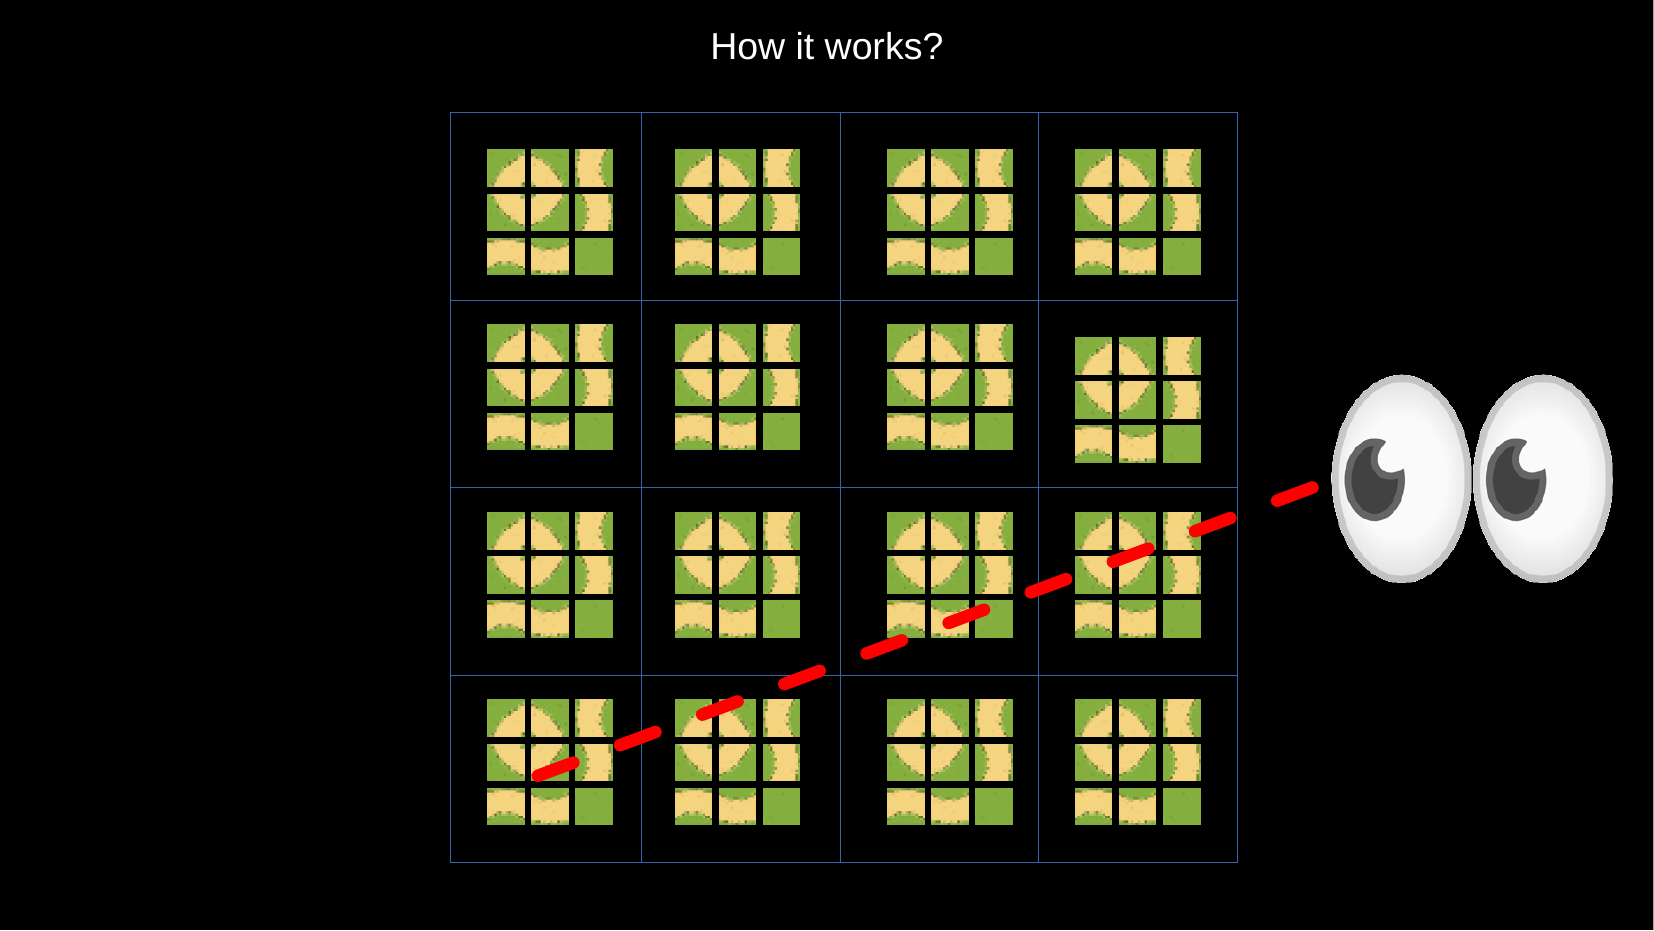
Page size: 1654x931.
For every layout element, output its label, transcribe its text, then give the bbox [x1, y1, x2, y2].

picture [675, 194, 712, 231]
picture [487, 149, 525, 187]
picture [531, 556, 569, 594]
picture [575, 369, 613, 406]
picture [1331, 374, 1613, 583]
picture [531, 149, 569, 187]
picture [763, 369, 800, 406]
picture [1163, 699, 1201, 737]
picture [575, 600, 613, 638]
picture [1075, 194, 1112, 231]
picture [1075, 149, 1112, 187]
picture [719, 744, 756, 781]
picture [531, 194, 569, 231]
picture [975, 149, 1013, 187]
picture [675, 413, 712, 451]
picture [575, 324, 613, 362]
picture [1119, 556, 1156, 594]
picture [931, 194, 969, 231]
picture [675, 324, 712, 362]
picture [1119, 337, 1156, 375]
picture [675, 788, 712, 826]
picture [763, 600, 800, 638]
picture [675, 600, 712, 638]
picture [719, 788, 756, 826]
picture [1075, 425, 1112, 463]
picture [575, 194, 613, 231]
picture [1163, 788, 1201, 826]
picture [1163, 194, 1201, 231]
picture [1075, 238, 1112, 275]
picture [931, 324, 969, 362]
picture [975, 194, 1013, 231]
picture [719, 413, 756, 451]
picture [931, 699, 969, 737]
picture [487, 699, 525, 737]
picture [487, 556, 525, 594]
picture [763, 556, 800, 594]
picture [719, 194, 756, 231]
picture [1075, 788, 1112, 826]
picture [1075, 381, 1112, 419]
picture [531, 699, 569, 737]
picture [487, 369, 525, 406]
picture [719, 600, 756, 638]
picture [931, 149, 969, 187]
picture [575, 699, 613, 737]
picture [575, 744, 613, 781]
picture [887, 369, 925, 406]
picture [975, 413, 1013, 451]
picture [931, 238, 969, 275]
picture [975, 699, 1013, 737]
picture [763, 512, 800, 550]
picture [763, 699, 800, 737]
picture [931, 744, 969, 781]
picture [1119, 788, 1156, 826]
picture [1119, 699, 1156, 737]
picture [975, 744, 1013, 781]
picture [763, 413, 800, 451]
picture [675, 369, 712, 406]
picture [931, 600, 969, 638]
picture [675, 556, 712, 594]
picture [1119, 512, 1156, 550]
picture [1163, 556, 1201, 594]
picture [763, 238, 800, 275]
picture [887, 149, 925, 187]
picture [1119, 194, 1156, 231]
picture [975, 369, 1013, 406]
picture [1075, 744, 1112, 781]
picture [1119, 149, 1156, 187]
picture [975, 600, 1013, 638]
picture [1075, 600, 1112, 638]
picture [487, 512, 525, 550]
picture [487, 194, 525, 231]
picture [887, 788, 925, 826]
picture [931, 788, 969, 826]
picture [531, 369, 569, 406]
picture [1119, 600, 1156, 638]
picture [1163, 149, 1201, 187]
picture [1075, 556, 1112, 594]
picture [1163, 600, 1201, 638]
picture [931, 556, 969, 594]
picture [1119, 238, 1156, 275]
picture [531, 413, 569, 451]
picture [575, 238, 613, 275]
picture [1163, 512, 1201, 550]
picture [575, 788, 613, 826]
picture [1075, 699, 1112, 737]
picture [675, 149, 712, 187]
picture [763, 149, 800, 187]
picture [719, 512, 756, 550]
picture [487, 600, 525, 638]
picture [531, 744, 569, 774]
picture [763, 324, 800, 362]
picture [545, 772, 569, 781]
picture [887, 324, 925, 362]
text_box How it works? [0, 18, 1654, 76]
picture [763, 194, 800, 231]
picture [975, 324, 1013, 362]
picture [487, 744, 525, 781]
picture [675, 512, 712, 550]
picture [1163, 337, 1201, 375]
picture [931, 512, 969, 550]
picture [719, 556, 756, 594]
picture [887, 194, 925, 231]
picture [575, 556, 613, 594]
picture [675, 744, 712, 781]
picture [719, 324, 756, 362]
picture [887, 699, 925, 737]
picture [531, 600, 569, 638]
picture [975, 556, 1013, 594]
picture [975, 238, 1013, 275]
picture [1119, 425, 1156, 463]
picture [1163, 425, 1201, 463]
picture [1119, 381, 1156, 419]
picture [487, 413, 525, 451]
picture [763, 788, 800, 826]
picture [931, 369, 969, 406]
picture [719, 149, 756, 187]
picture [1163, 381, 1201, 419]
picture [887, 238, 925, 275]
picture [487, 238, 525, 275]
picture [675, 238, 712, 275]
picture [719, 369, 756, 406]
picture [1163, 744, 1201, 781]
picture [719, 699, 756, 737]
picture [1119, 744, 1156, 781]
picture [575, 149, 613, 187]
picture [575, 413, 613, 451]
picture [887, 413, 925, 451]
picture [975, 788, 1013, 826]
picture [887, 556, 925, 594]
picture [487, 788, 525, 826]
picture [1163, 238, 1201, 275]
picture [531, 238, 569, 275]
picture [487, 324, 525, 362]
picture [1075, 337, 1112, 375]
picture [531, 512, 569, 550]
picture [531, 324, 569, 362]
picture [575, 512, 613, 550]
picture [931, 413, 969, 451]
picture [1075, 512, 1112, 550]
picture [887, 744, 925, 781]
picture [887, 512, 925, 550]
picture [887, 600, 925, 638]
picture [975, 512, 1013, 550]
picture [719, 238, 756, 275]
picture [675, 699, 712, 737]
picture [531, 788, 569, 826]
picture [763, 744, 800, 781]
